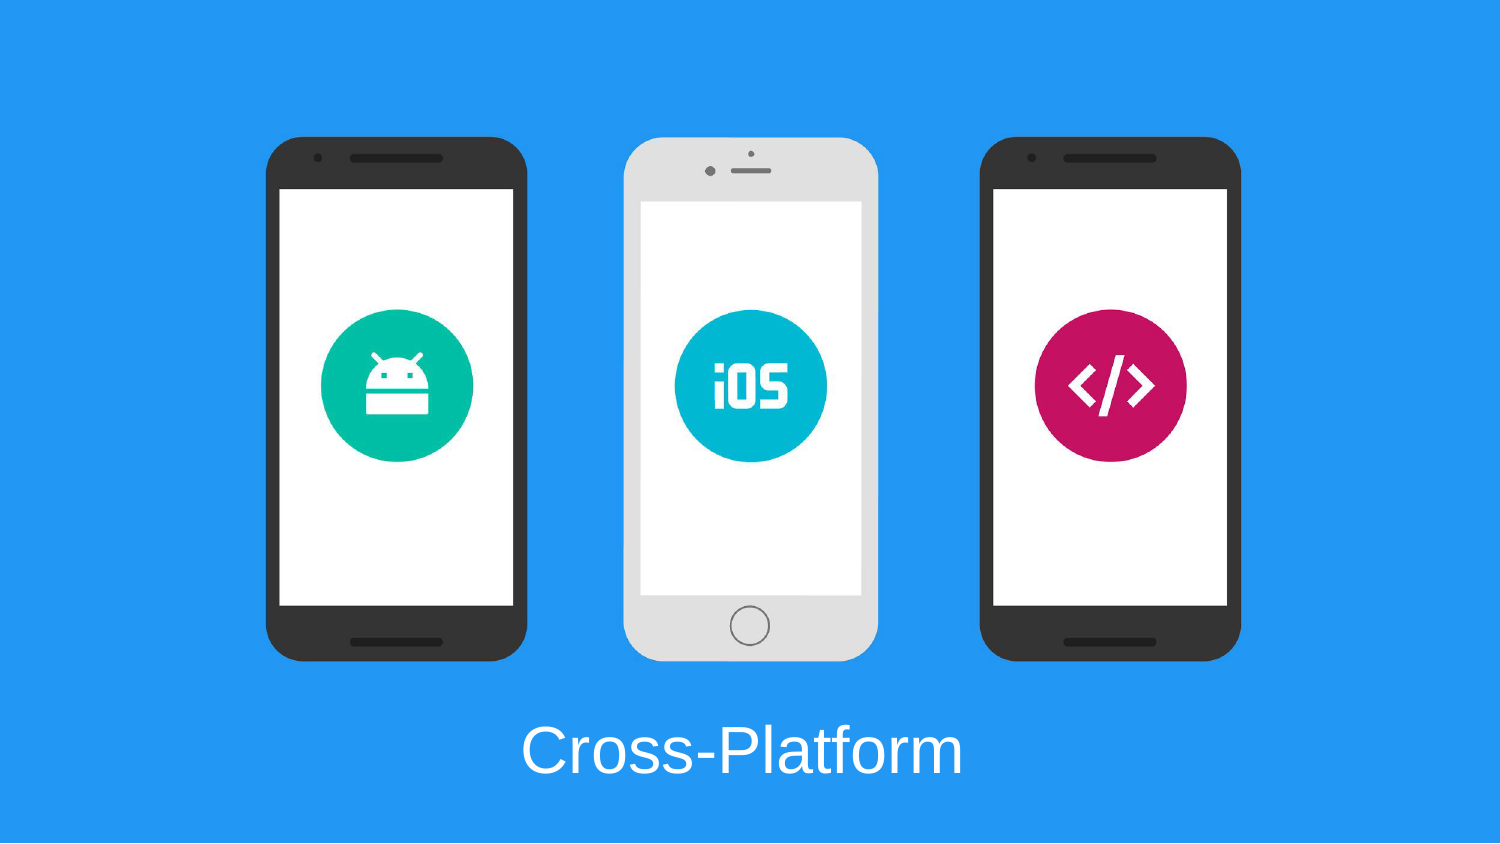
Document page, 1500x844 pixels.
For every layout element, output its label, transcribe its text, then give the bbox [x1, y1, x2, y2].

text_box [0, 0, 1500, 843]
text_box Cross-Platform [506, 705, 982, 796]
